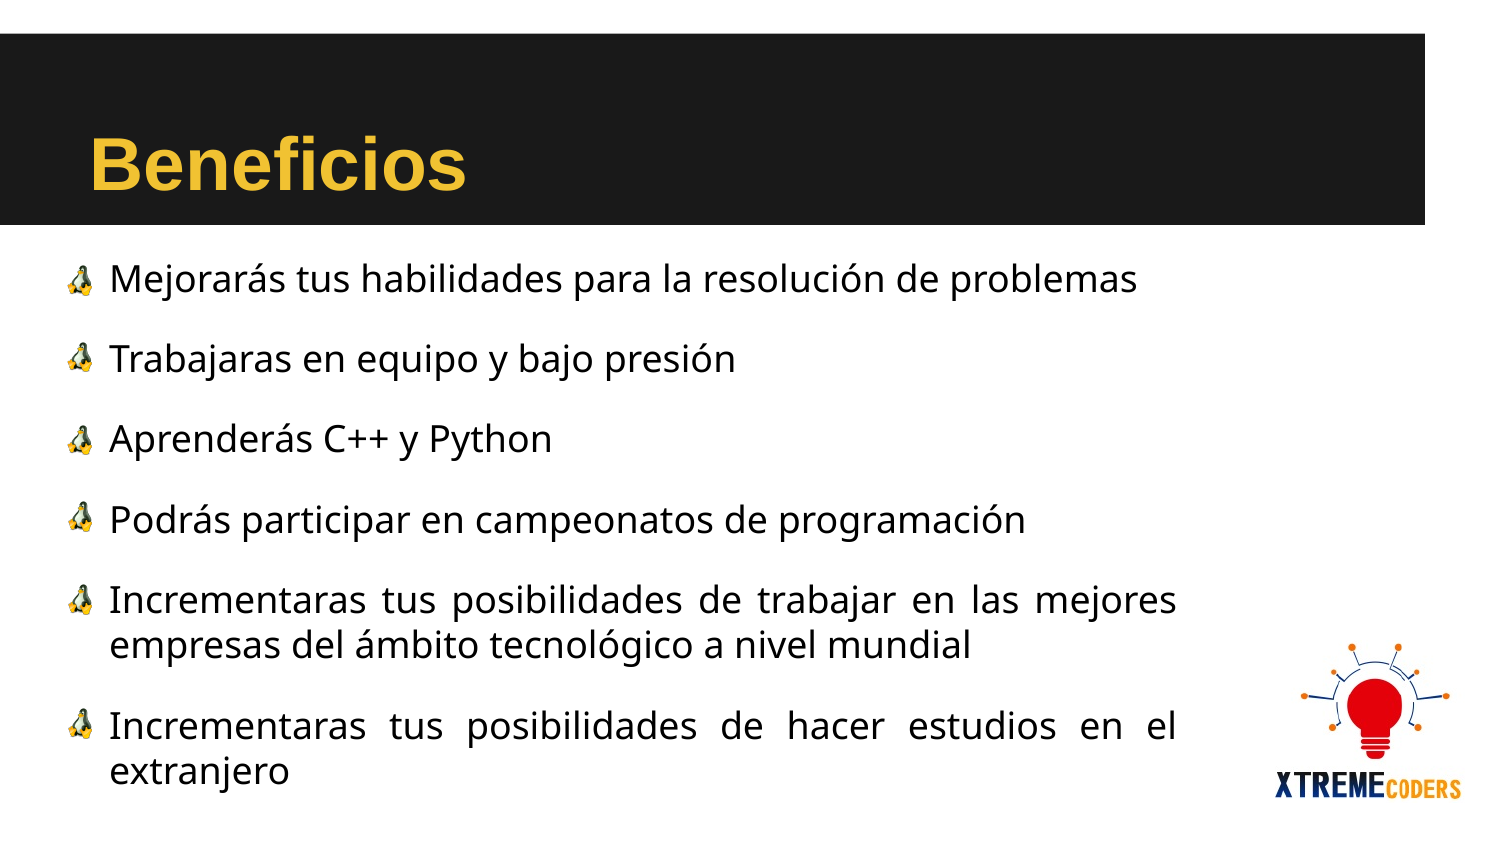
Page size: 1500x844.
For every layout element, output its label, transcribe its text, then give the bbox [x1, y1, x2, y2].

picture [65, 501, 95, 532]
picture [64, 425, 95, 455]
text_box Beneficios [74, 33, 1425, 221]
text_box Mejorarás tus habilidades para la resolución de problemas Trabajaras en equipo y bajo presión Aprenderás C++ y Python Podrás participar en campeonatos de programación Incrementaras tus posibilidades de trabajar en las mejores empresas del ámbito tecnológico a nivel mundial Incrementaras tus posibilidades de hacer estudios en el extranjero [94, 239, 1193, 808]
picture [65, 584, 95, 615]
picture [64, 265, 95, 296]
picture [1275, 640, 1465, 804]
picture [64, 342, 95, 372]
picture [65, 708, 95, 739]
